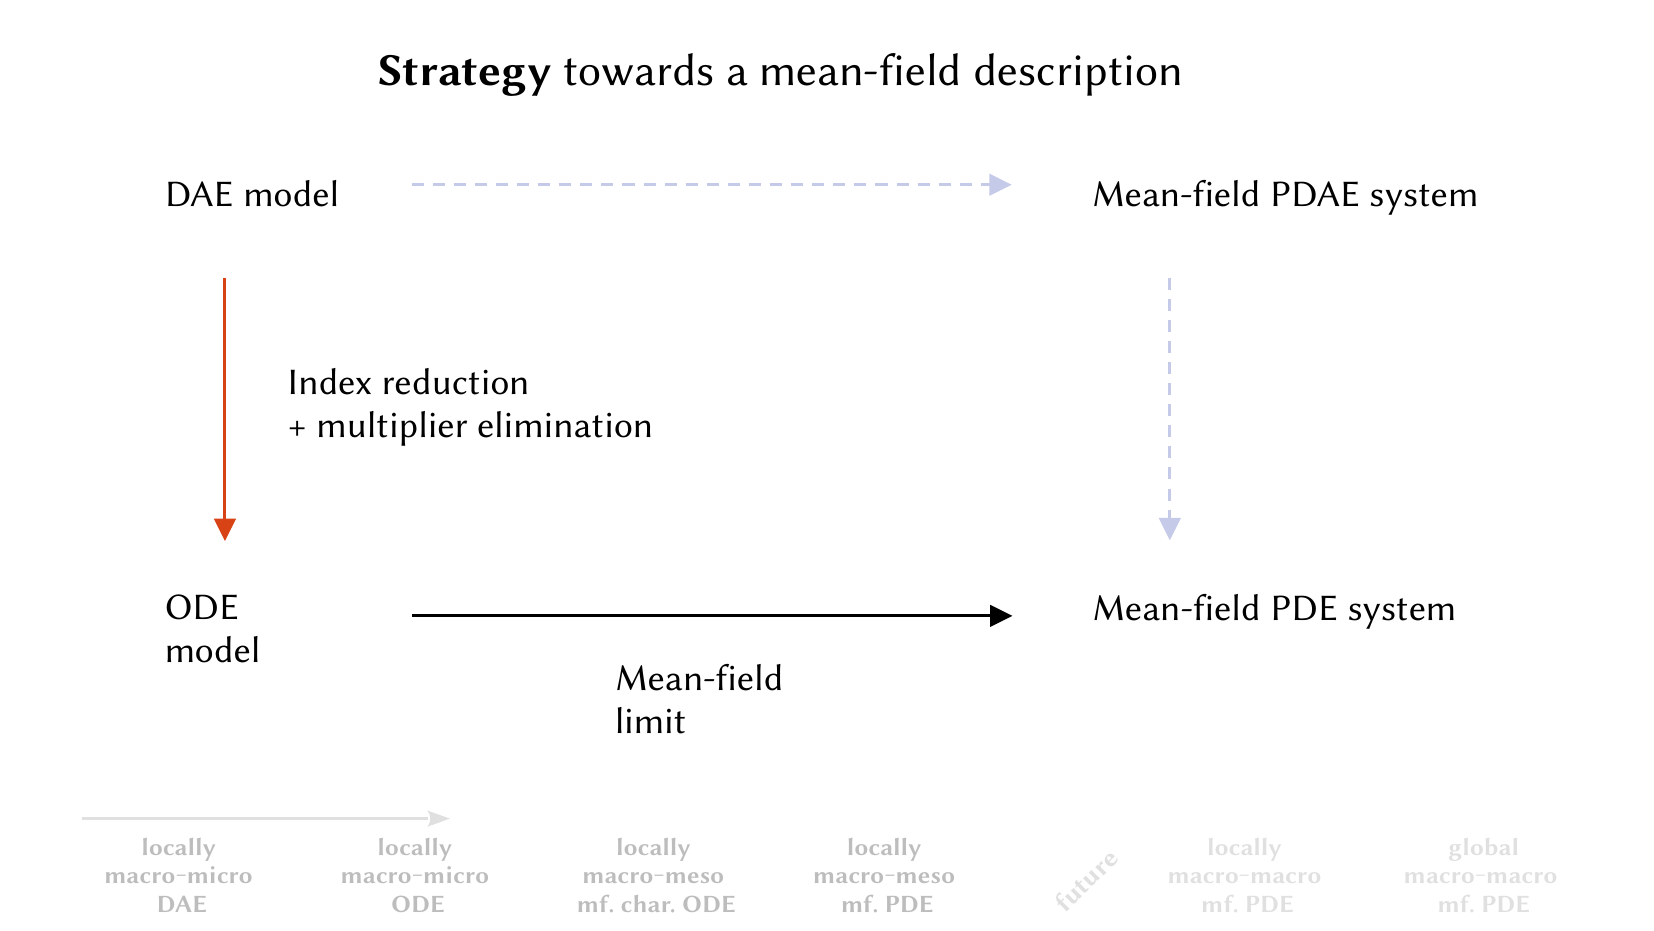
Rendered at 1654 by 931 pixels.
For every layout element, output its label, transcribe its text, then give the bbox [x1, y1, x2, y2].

text_box Mean-field limit [599, 649, 799, 751]
text_box Strategy towards a mean-field description [363, 37, 1201, 157]
text_box ODE model [149, 578, 360, 636]
text_box DAE model [149, 165, 354, 224]
text_box global macro‒macro mf. PDE [1388, 825, 1579, 931]
text_box Mean-field PDAE system [1077, 165, 1494, 224]
text_box locally macro‒micro ODE [325, 825, 514, 931]
text_box Index reduction + multiplier elimination [272, 353, 669, 454]
text_box locally macro‒macro mf. PDE [1152, 825, 1343, 931]
text_box future [1032, 826, 1141, 931]
text_box locally macro‒meso mf. char. ODE [562, 825, 751, 931]
text_box Mean-field PDE system [1077, 579, 1472, 637]
text_box locally macro‒meso mf. PDE [798, 825, 986, 931]
text_box locally macro‒micro DAE [89, 825, 278, 931]
